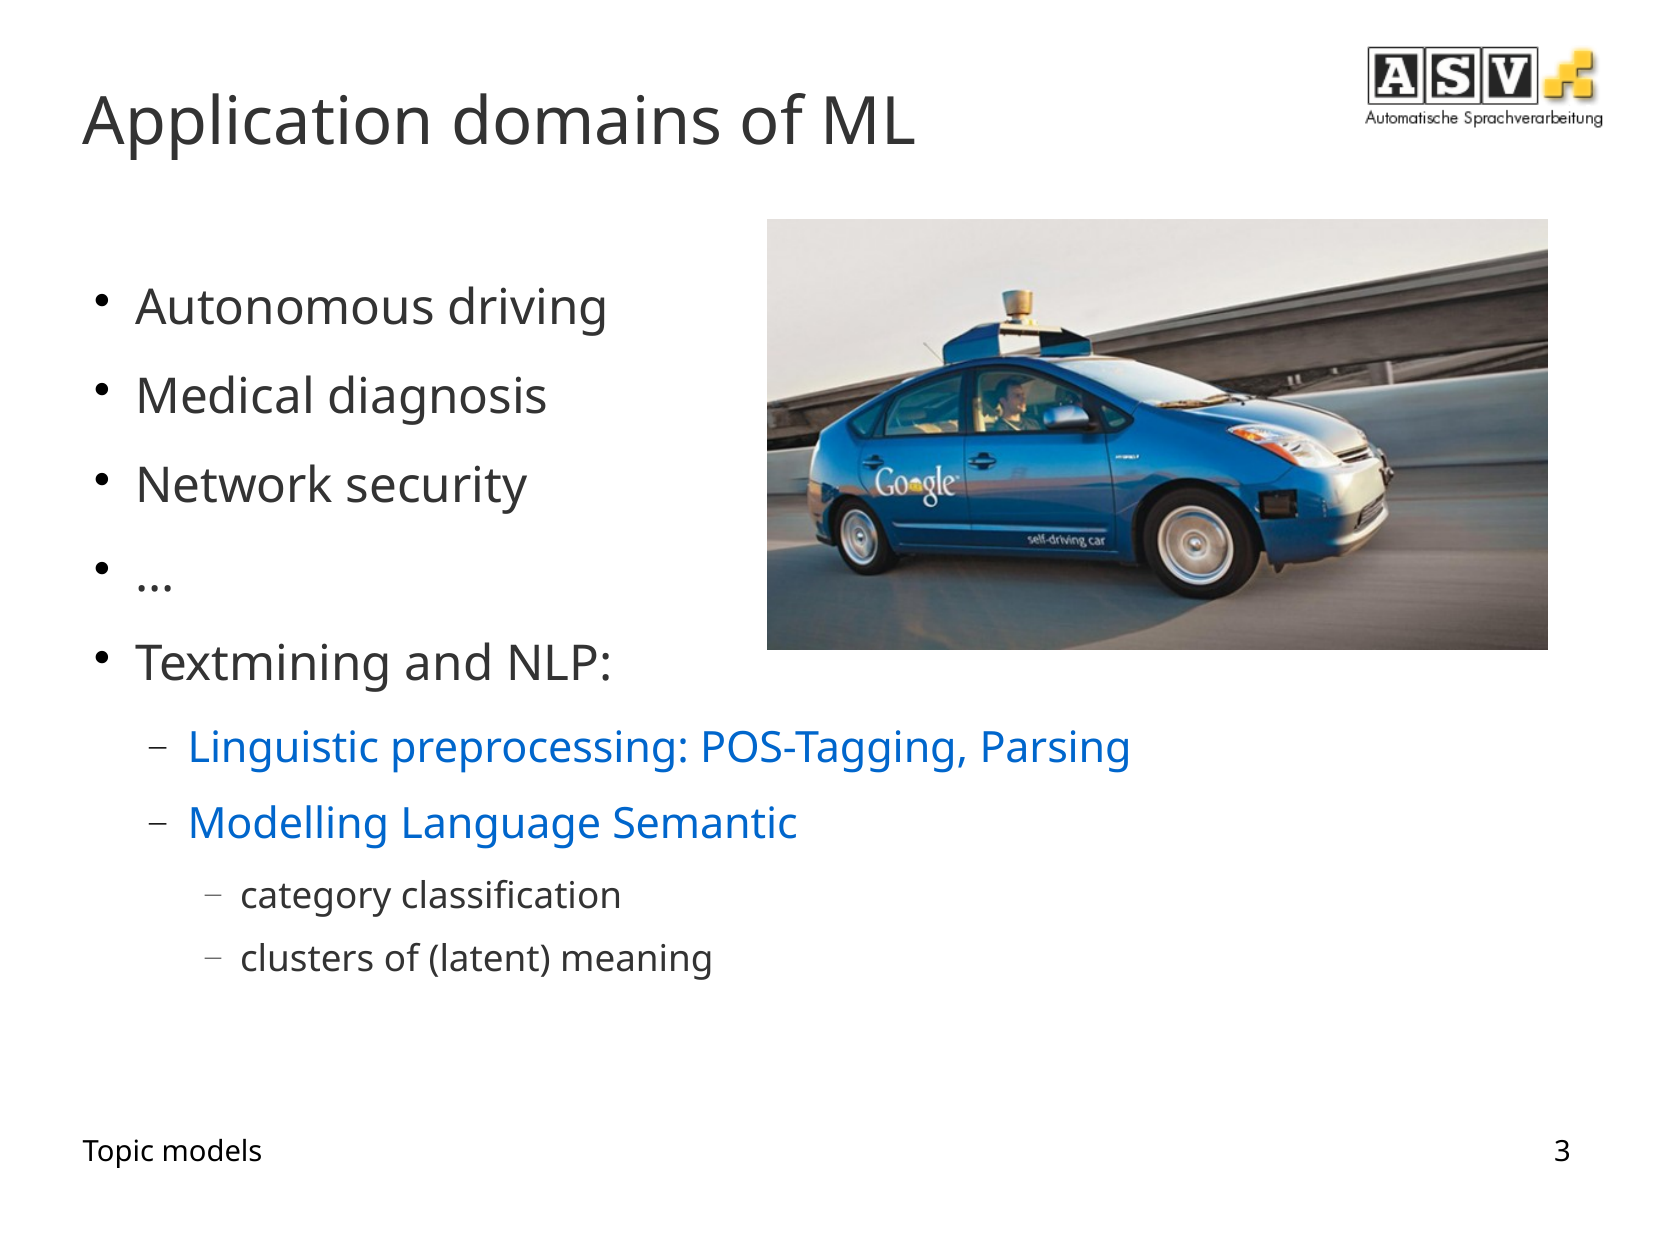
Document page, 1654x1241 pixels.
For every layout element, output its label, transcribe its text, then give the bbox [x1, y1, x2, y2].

picture [767, 219, 1548, 650]
title Application domains of ML [82, 49, 1347, 189]
list Autonomous driving Medical diagnosis Network security ... Textmining and NLP: Linguistic preprocessing: POS-Tagging, Parsing Modelling Language Semantic category classification clusters of (latent) meaning [82, 271, 1538, 991]
picture [1364, 43, 1605, 129]
